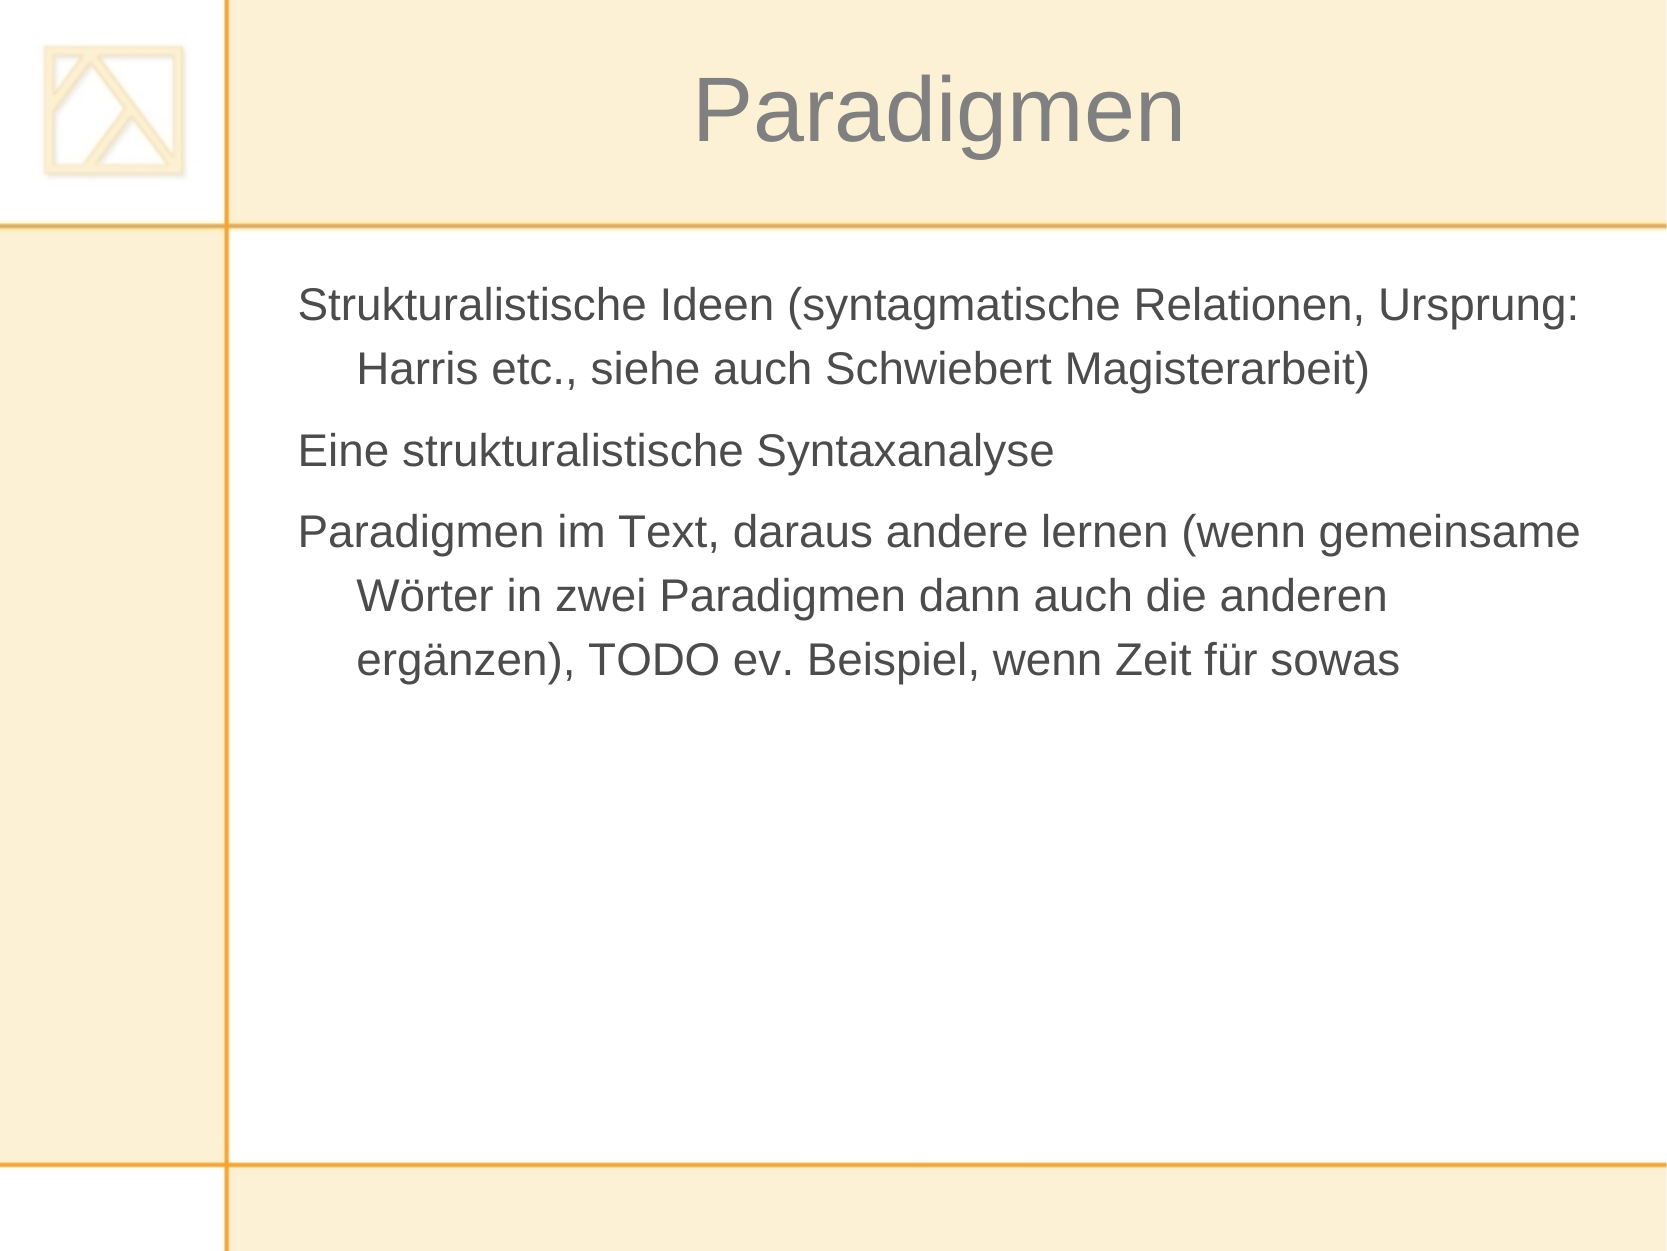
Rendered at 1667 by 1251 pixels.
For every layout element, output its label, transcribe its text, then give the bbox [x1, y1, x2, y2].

picture [0, 0, 1667, 1251]
list Strukturalistische Ideen (syntagmatische Relationen, Ursprung: Harris etc., siehe auch Schwiebert Magisterarbeit) Eine strukturalistische Syntaxanalyse Paradigmen im Text, daraus andere lernen (wenn gemeinsame Wörter in zwei Paradigmen dann auch die anderen ergänzen), TODO ev. Beispiel, wenn Zeit für sowas [268, 265, 1611, 1176]
title Paradigmen [268, 0, 1611, 238]
